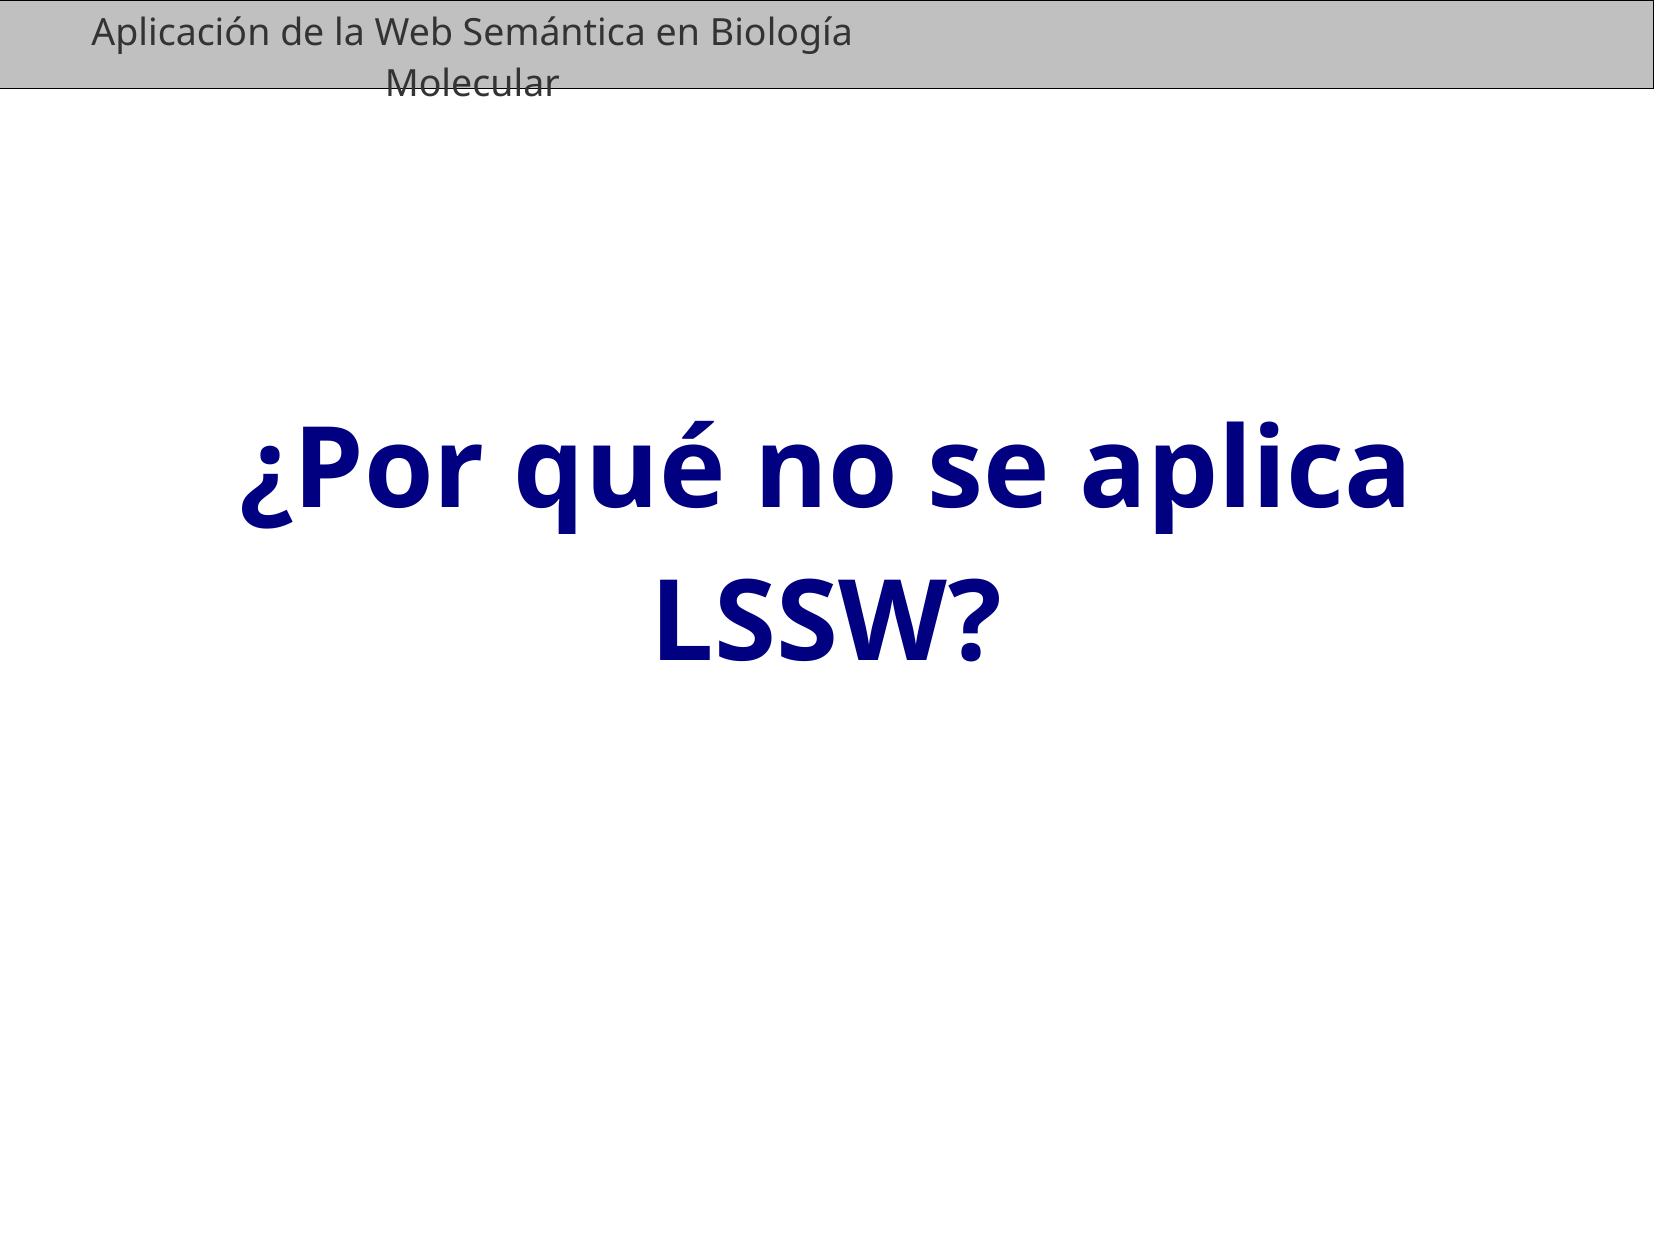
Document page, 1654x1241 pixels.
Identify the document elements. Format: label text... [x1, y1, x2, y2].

text_box Aplicación de la Web Semántica en Biología Molecular [0, 23, 945, 89]
text_box [0, 0, 1654, 89]
text_box ¿Por qué no se aplica LSSW? [206, 381, 1447, 699]
